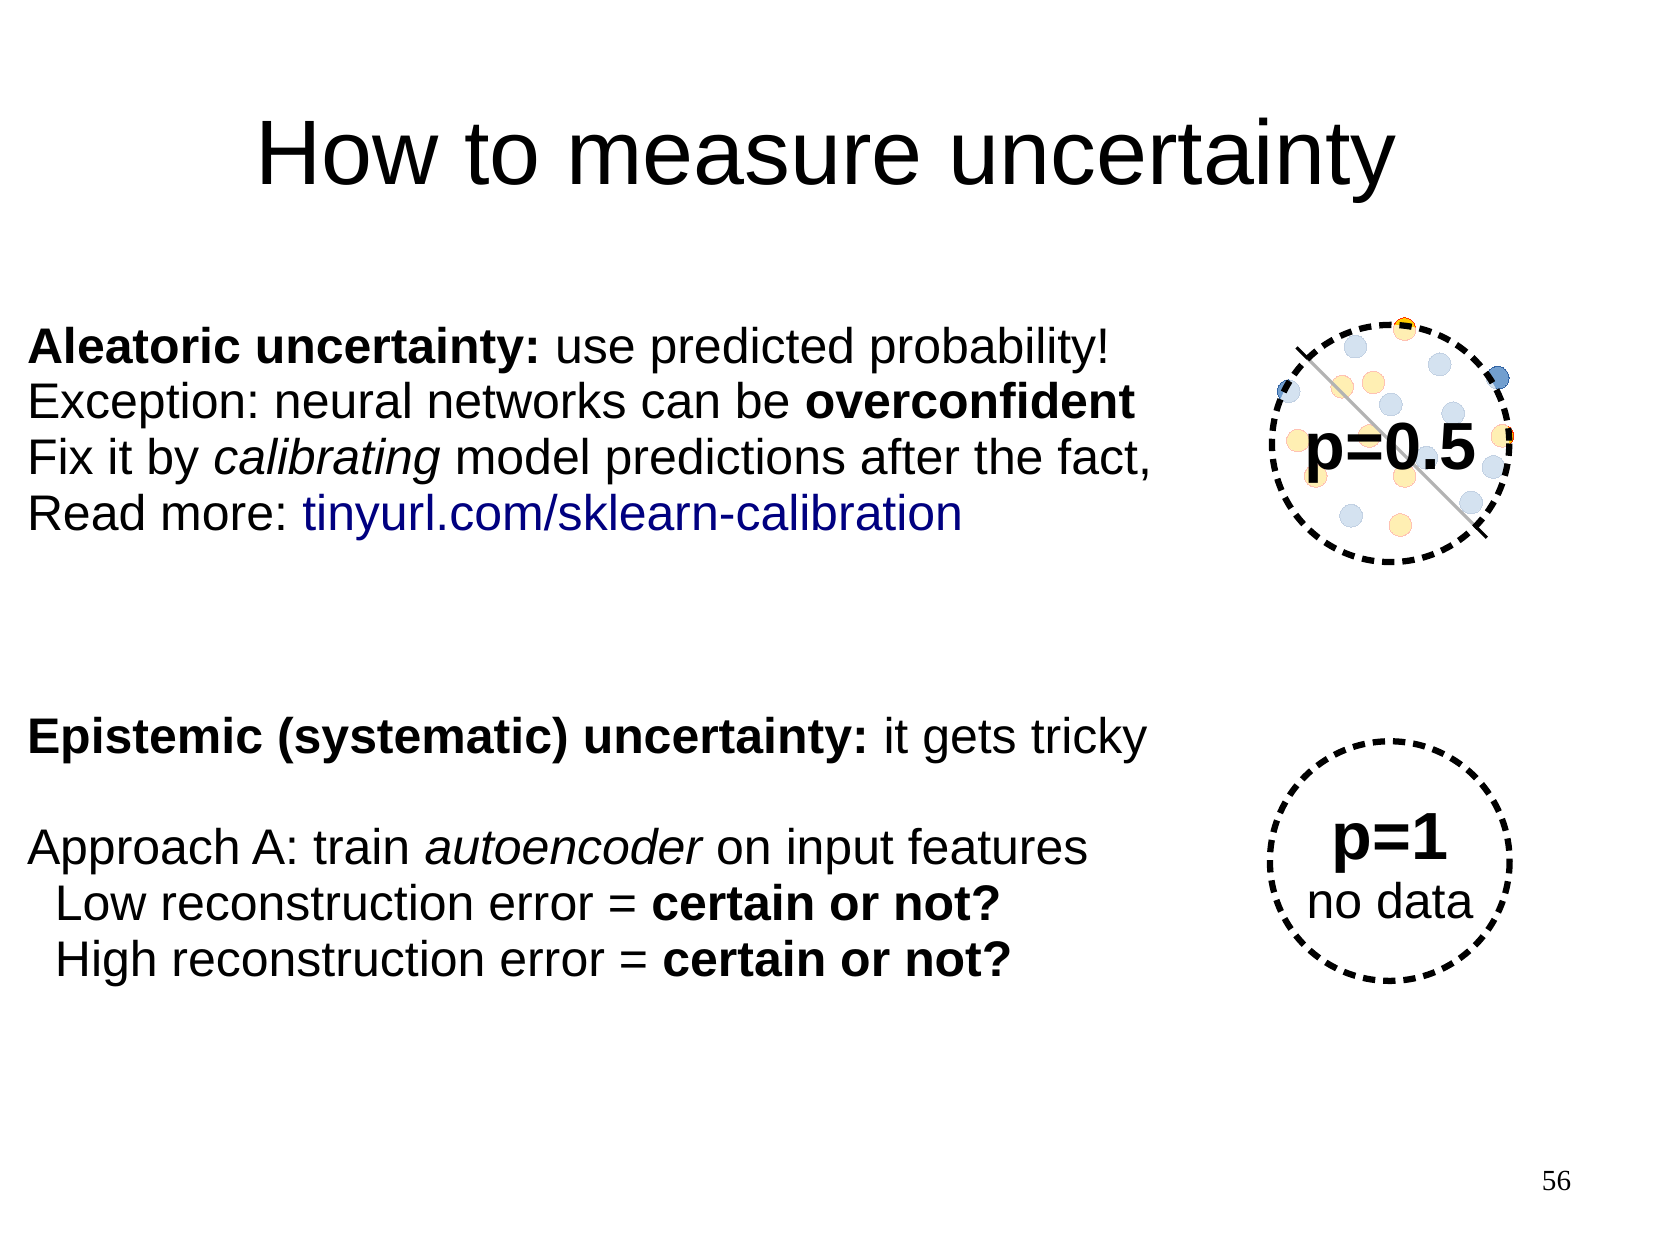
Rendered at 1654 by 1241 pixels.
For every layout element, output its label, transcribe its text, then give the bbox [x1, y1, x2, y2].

text_box [1347, 317, 1434, 333]
text_box [1510, 427, 1514, 445]
text_box p=0.5 [1272, 333, 1510, 559]
text_box [1363, 559, 1418, 563]
title How to measure uncertainty [82, 49, 1571, 169]
text_box Aleatoric uncertainty: use predicted probability! Exception: neural networks can be overconfident Fix it by calibrating model predictions after the fact, Read more: tinyurl.com/sklearn-calibration Epistemic (systematic) uncertainty: it gets tricky Approach A: train autoencoder on input features Low reconstruction error = certain or not? High reconstruction error = certain or not? [27, 169, 1636, 1241]
text_box p=1 no data [1270, 750, 1510, 978]
text_box [1344, 741, 1435, 750]
